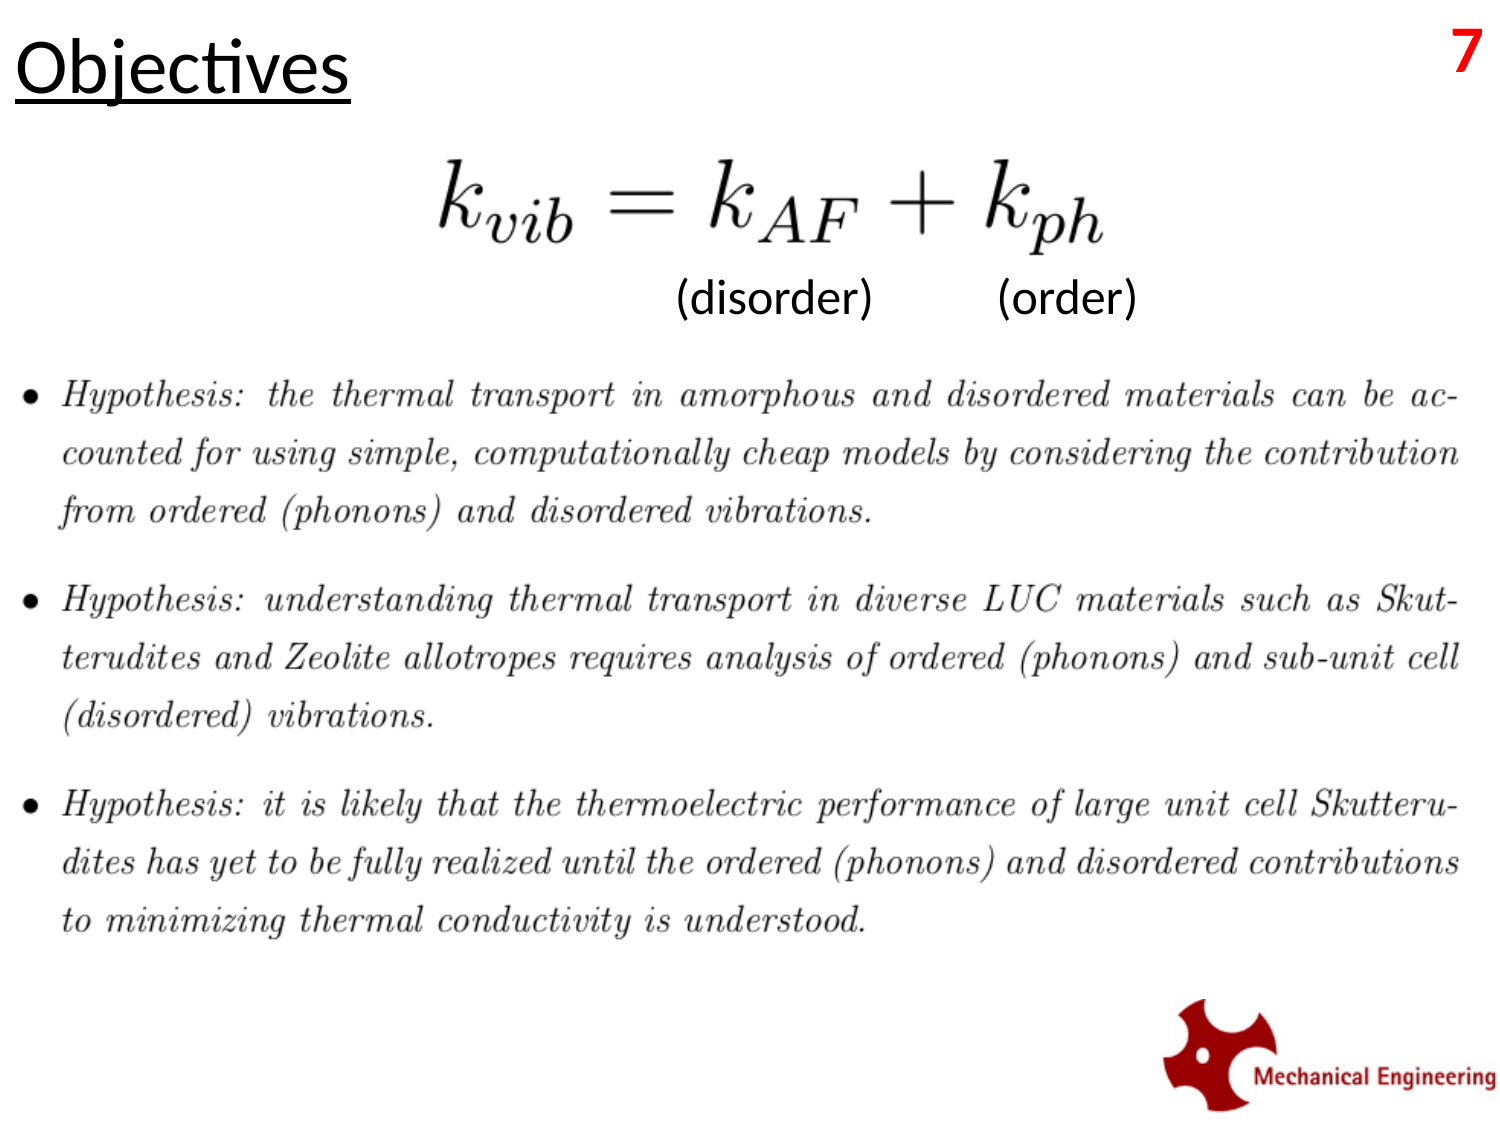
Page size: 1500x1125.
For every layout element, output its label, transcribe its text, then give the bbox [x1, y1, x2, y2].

text_box 7 [1436, 0, 1500, 93]
picture [414, 133, 1111, 286]
text_box (disorder) [660, 270, 936, 344]
picture [0, 359, 1500, 964]
text_box (order) [981, 270, 1243, 344]
picture [1162, 999, 1497, 1113]
title Objectives [0, 0, 1366, 156]
